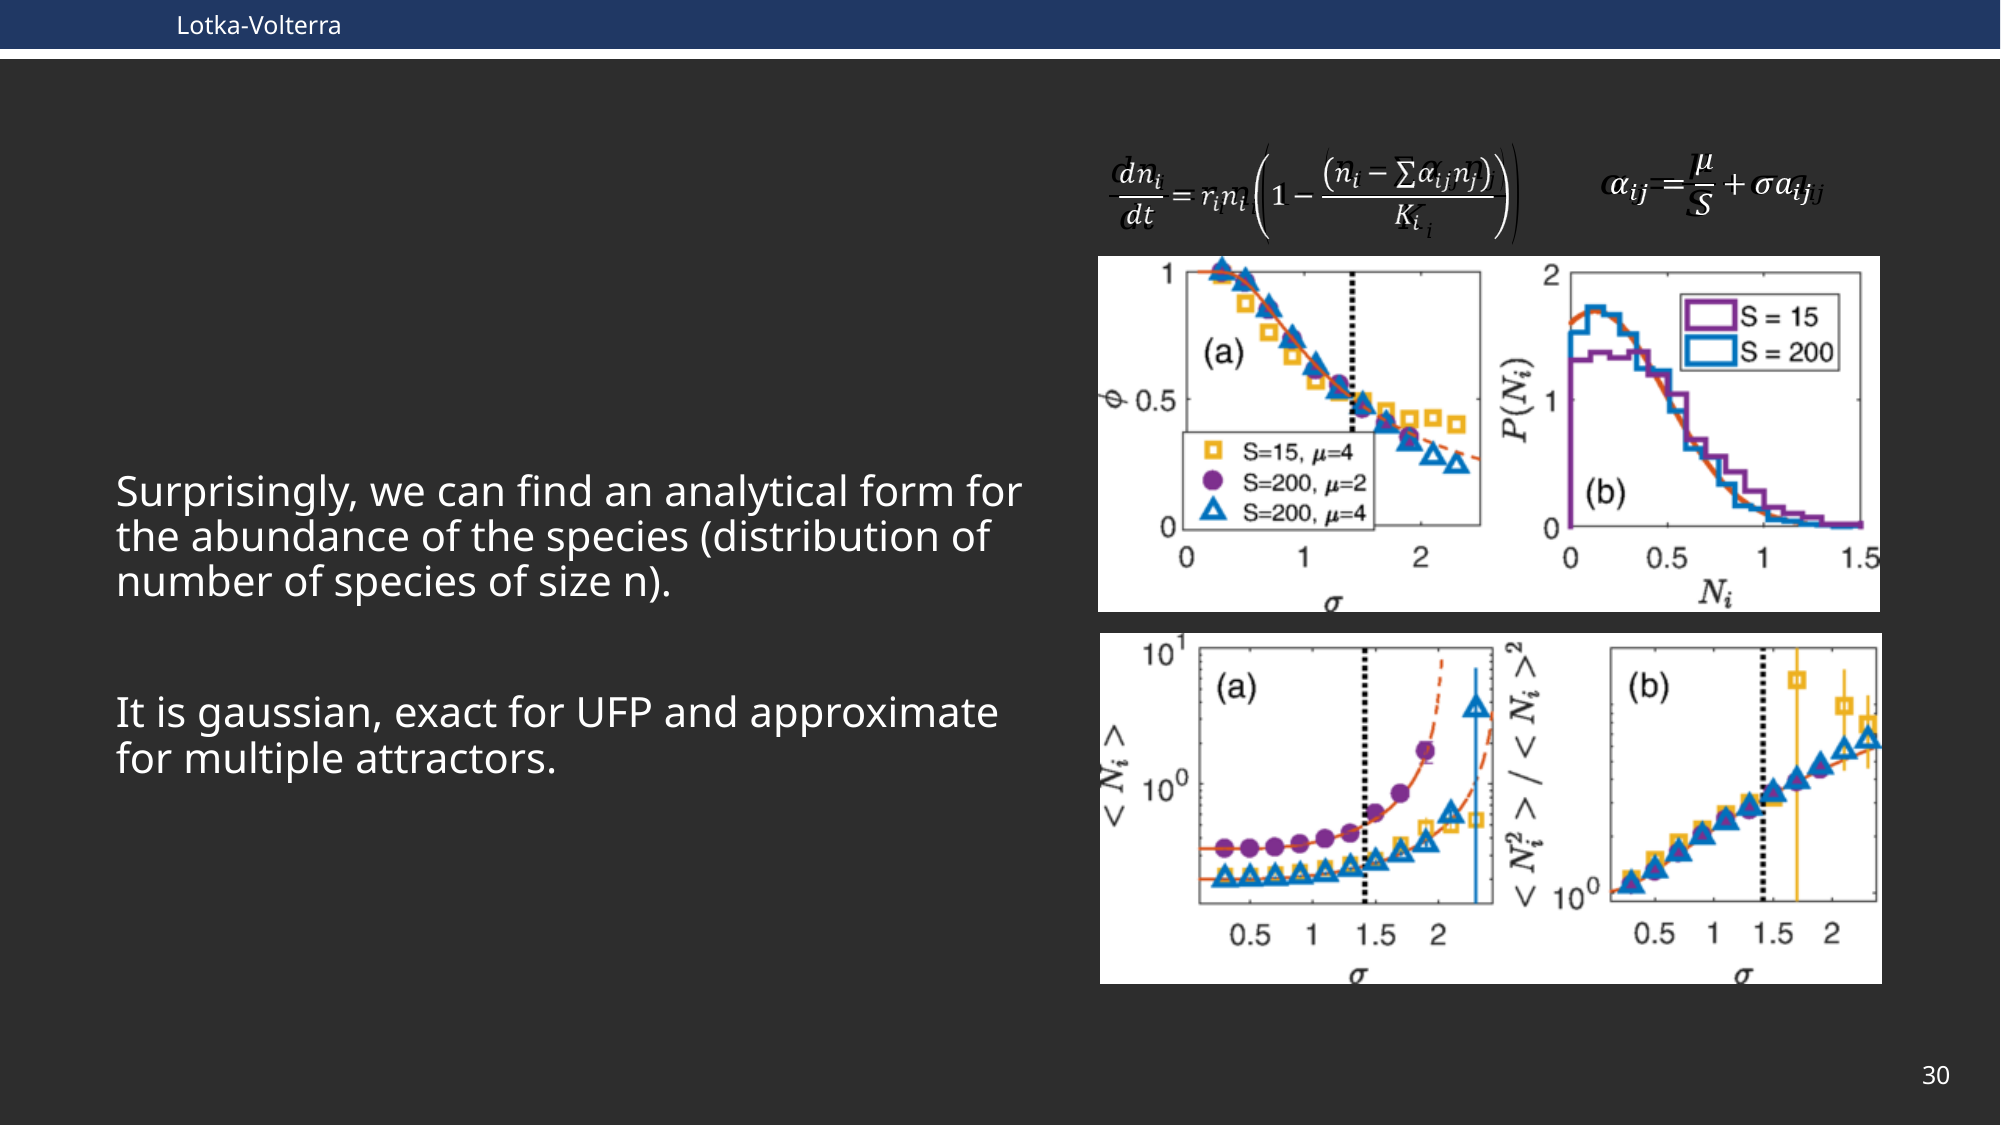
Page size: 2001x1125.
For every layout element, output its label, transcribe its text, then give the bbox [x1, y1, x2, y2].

picture [1100, 633, 1882, 984]
picture [1098, 256, 1880, 612]
text_box [1098, 141, 1531, 248]
list Surprisingly, we can find an analytical form for the abundance of the species (distribution of number of species of size n). It is gaussian, exact for UFP and approximate for multiple attractors. [100, 206, 1043, 1046]
slide_number <number> [1515, 1046, 1966, 1107]
text_box [1589, 141, 1836, 226]
footer Lotka-Volterra [0, 0, 519, 51]
